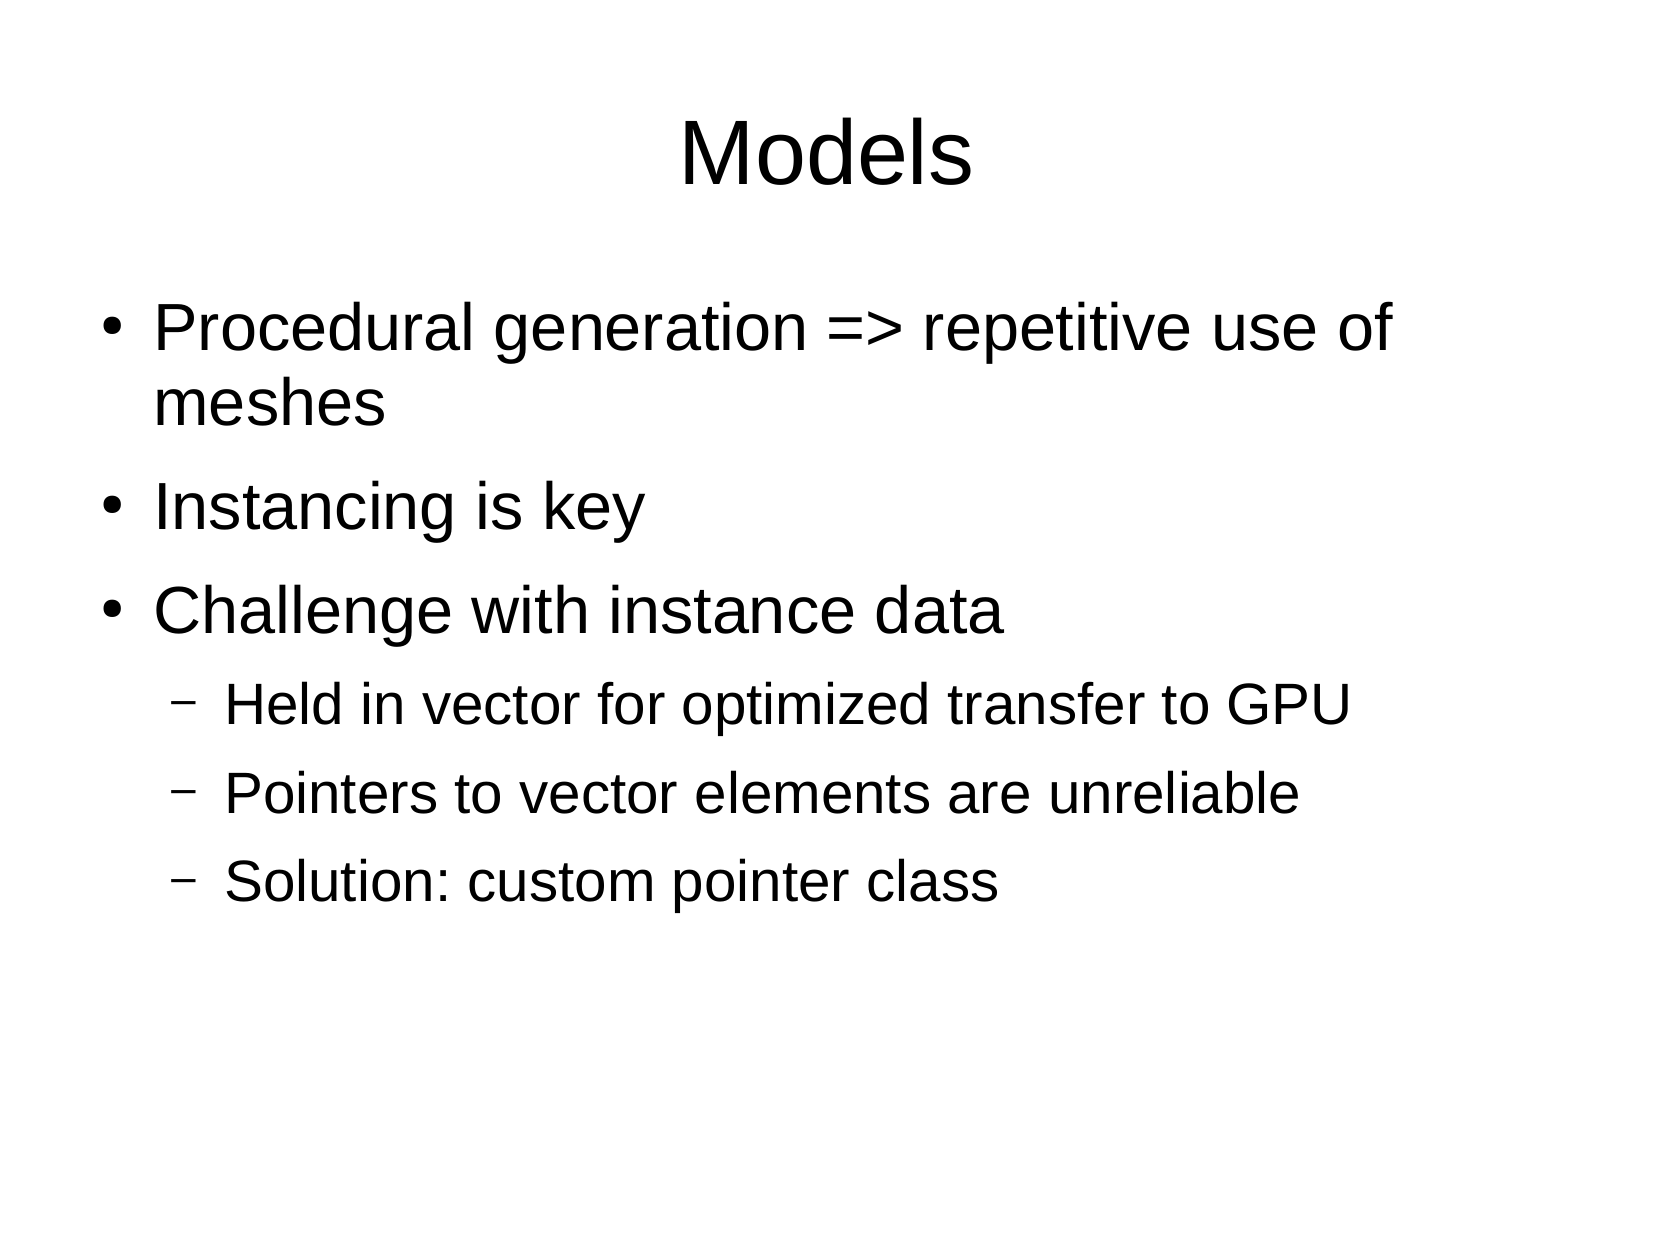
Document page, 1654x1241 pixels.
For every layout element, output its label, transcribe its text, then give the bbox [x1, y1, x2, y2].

title Models [82, 49, 1571, 257]
list Procedural generation => repetitive use of meshes Instancing is key Challenge with instance data Held in vector for optimized transfer to GPU Pointers to vector elements are unreliable Solution: custom pointer class [82, 290, 1571, 1010]
